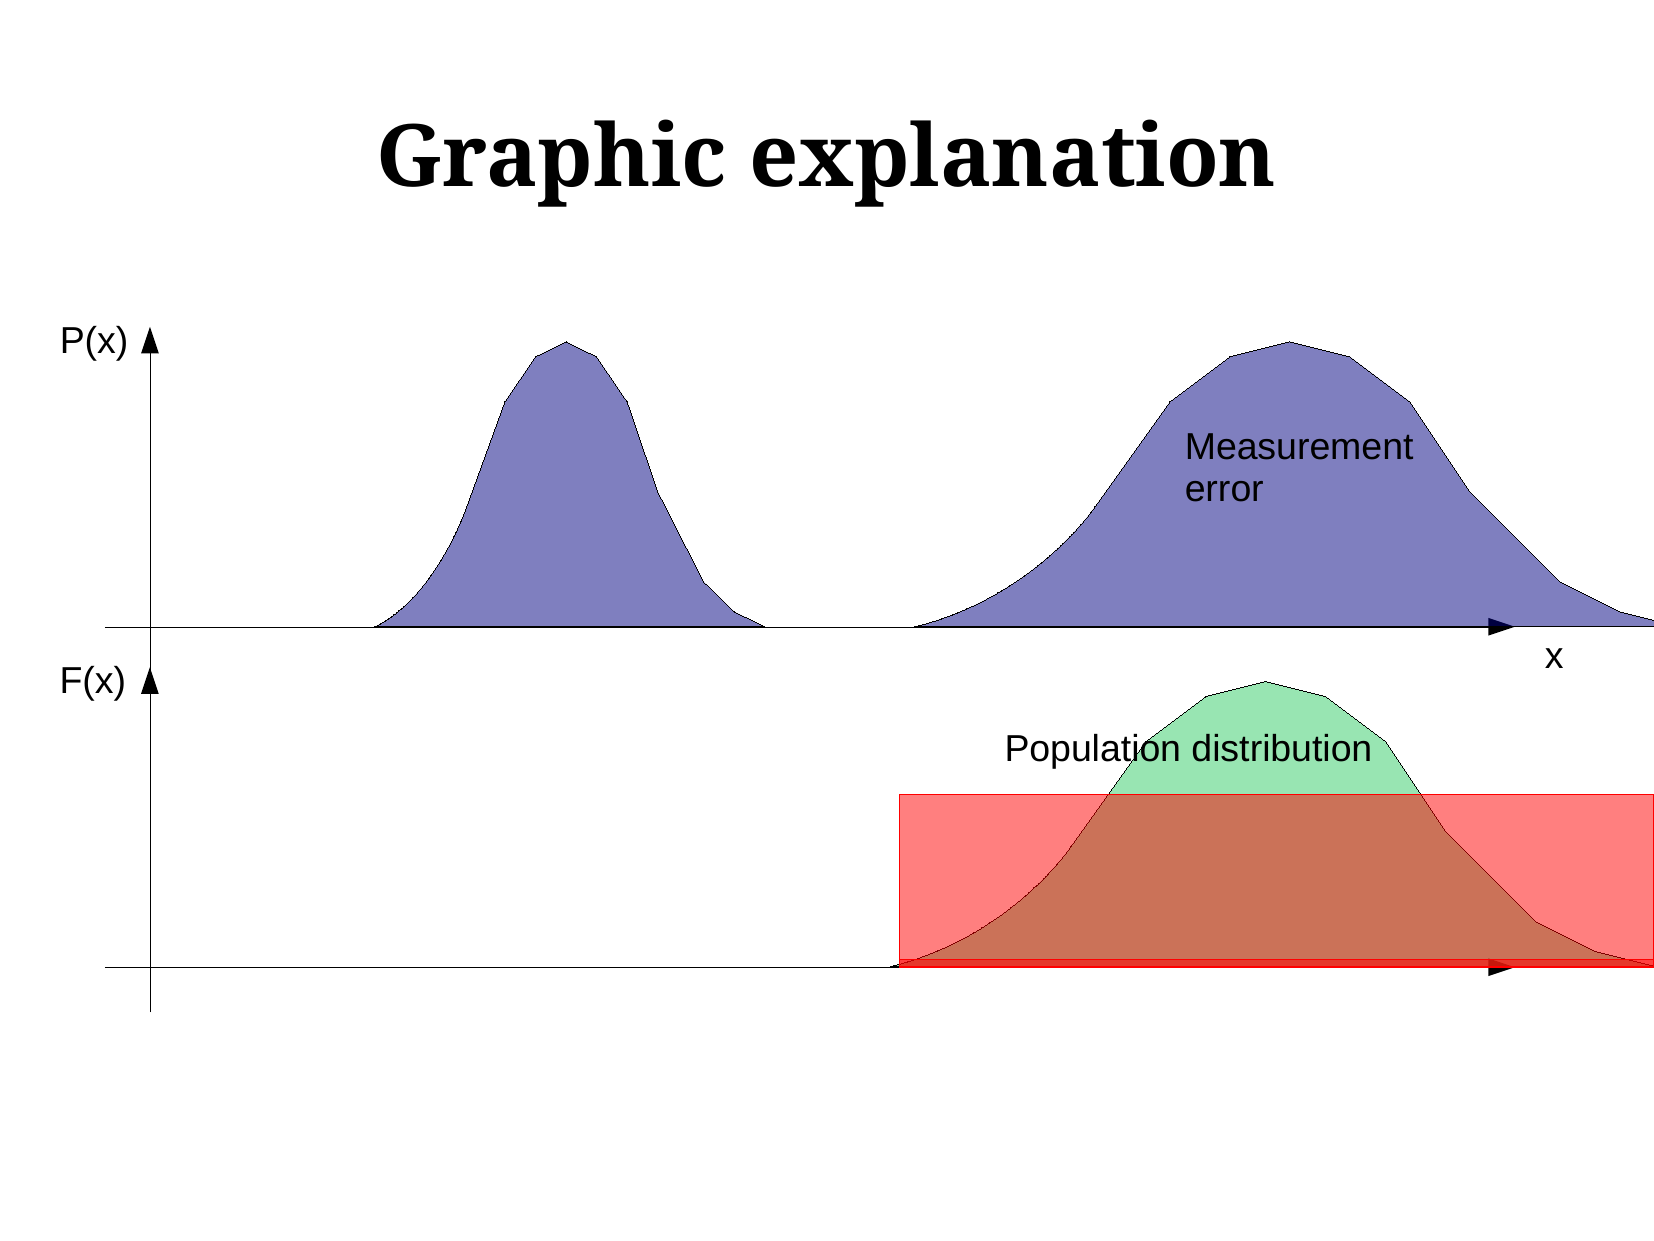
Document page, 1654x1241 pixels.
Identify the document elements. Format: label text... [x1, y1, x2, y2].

text_box Population distribution [989, 719, 1485, 777]
text_box [914, 341, 1654, 627]
text_box [1175, 681, 1356, 719]
text_box P(x) [44, 311, 195, 369]
text_box x [1529, 627, 1654, 684]
text_box [890, 777, 1654, 968]
text_box Measurement error [1169, 418, 1485, 518]
text_box [374, 341, 765, 627]
title Graphic explanation [82, 49, 1571, 257]
text_box F(x) [44, 652, 195, 710]
